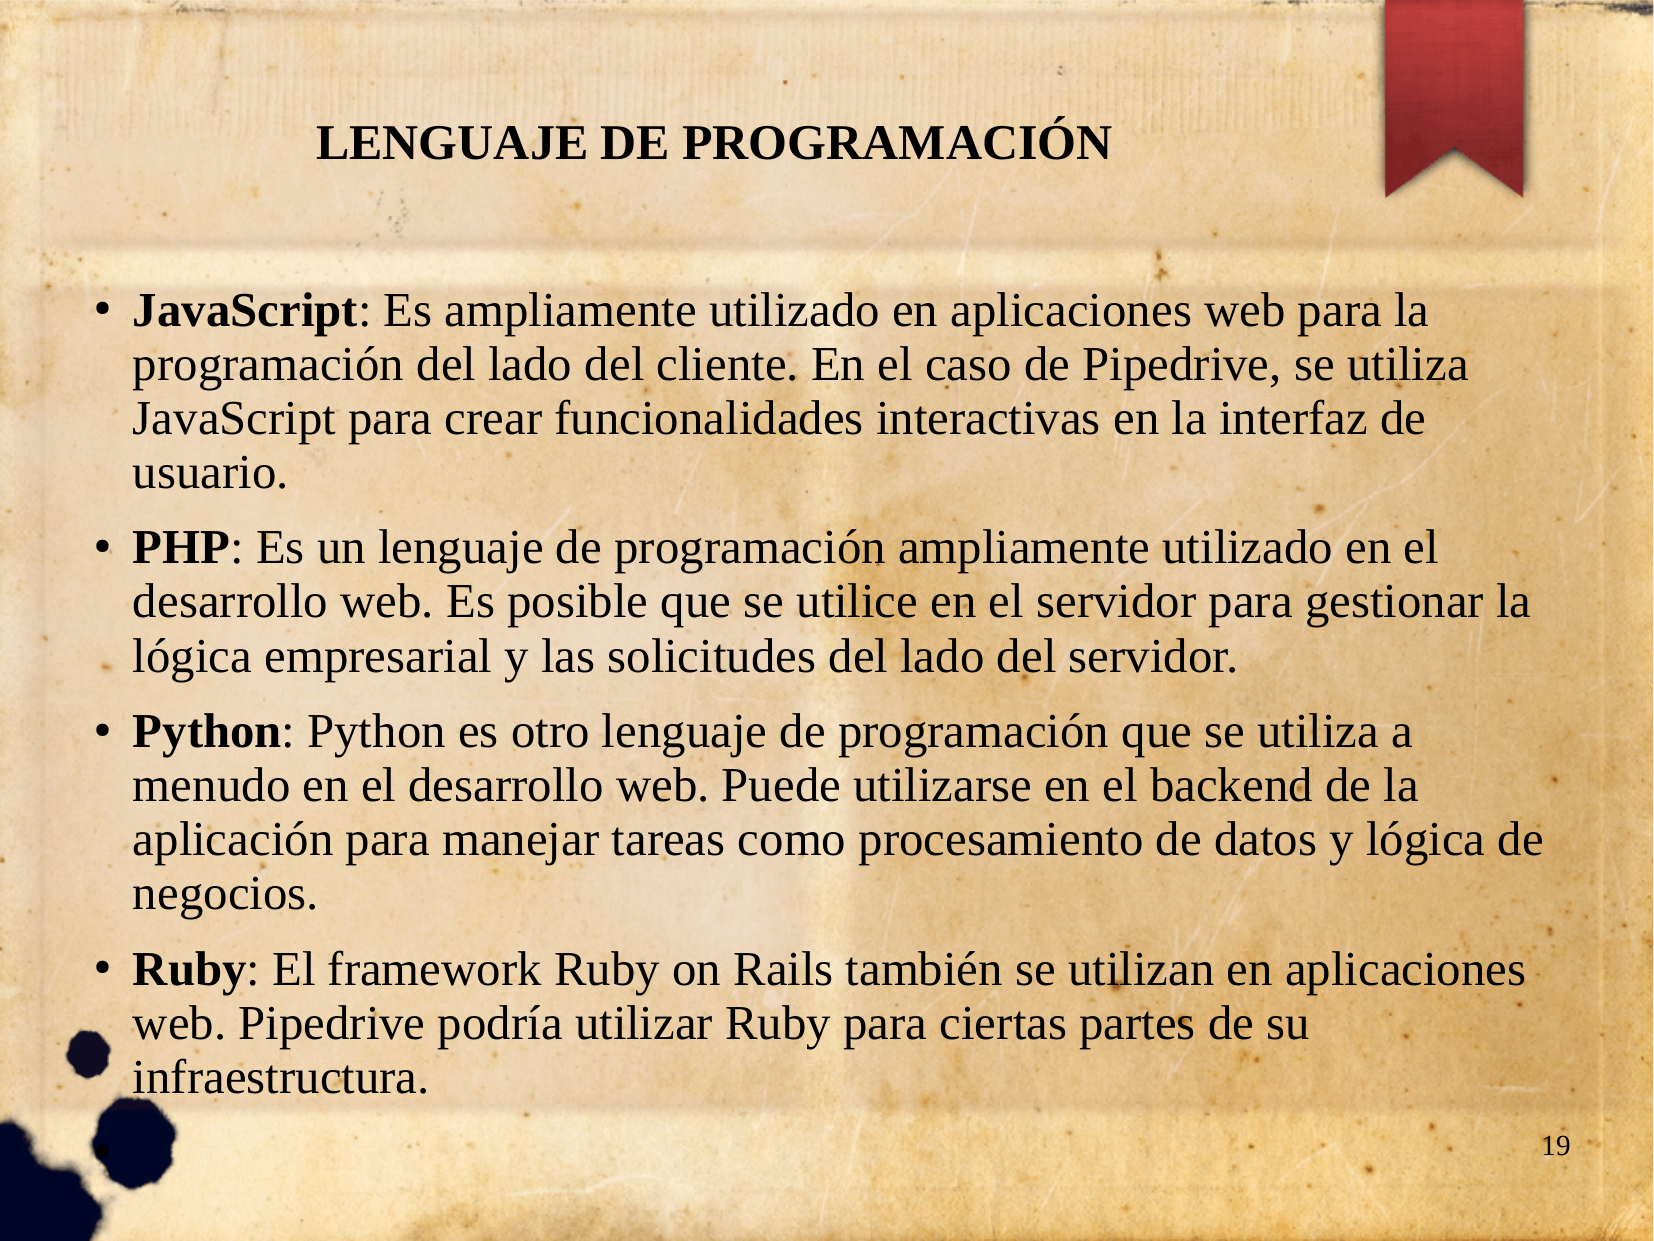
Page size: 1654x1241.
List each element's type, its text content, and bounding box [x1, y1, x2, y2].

list JavaScript: Es ampliamente utilizado en aplicaciones web para la programación del lado del cliente. En el caso de Pipedrive, se utiliza JavaScript para crear funcionalidades interactivas en la interfaz de usuario. PHP: Es un lenguaje de programación ampliamente utilizado en el desarrollo web. Es posible que se utilice en el servidor para gestionar la lógica empresarial y las solicitudes del lado del servidor. Python: Python es otro lenguaje de programación que se utiliza a menudo en el desarrollo web. Puede utilizarse en el backend de la aplicación para manejar tareas como procesamiento de datos y lógica de negocios. Ruby: El framework Ruby on Rails también se utilizan en aplicaciones web. Pipedrive podría utilizar Ruby para ciertas partes de su infraestructura. [81, 282, 1549, 1112]
picture [0, 0, 1654, 1241]
title LENGUAJE DE PROGRAMACIÓN [82, 49, 1347, 237]
